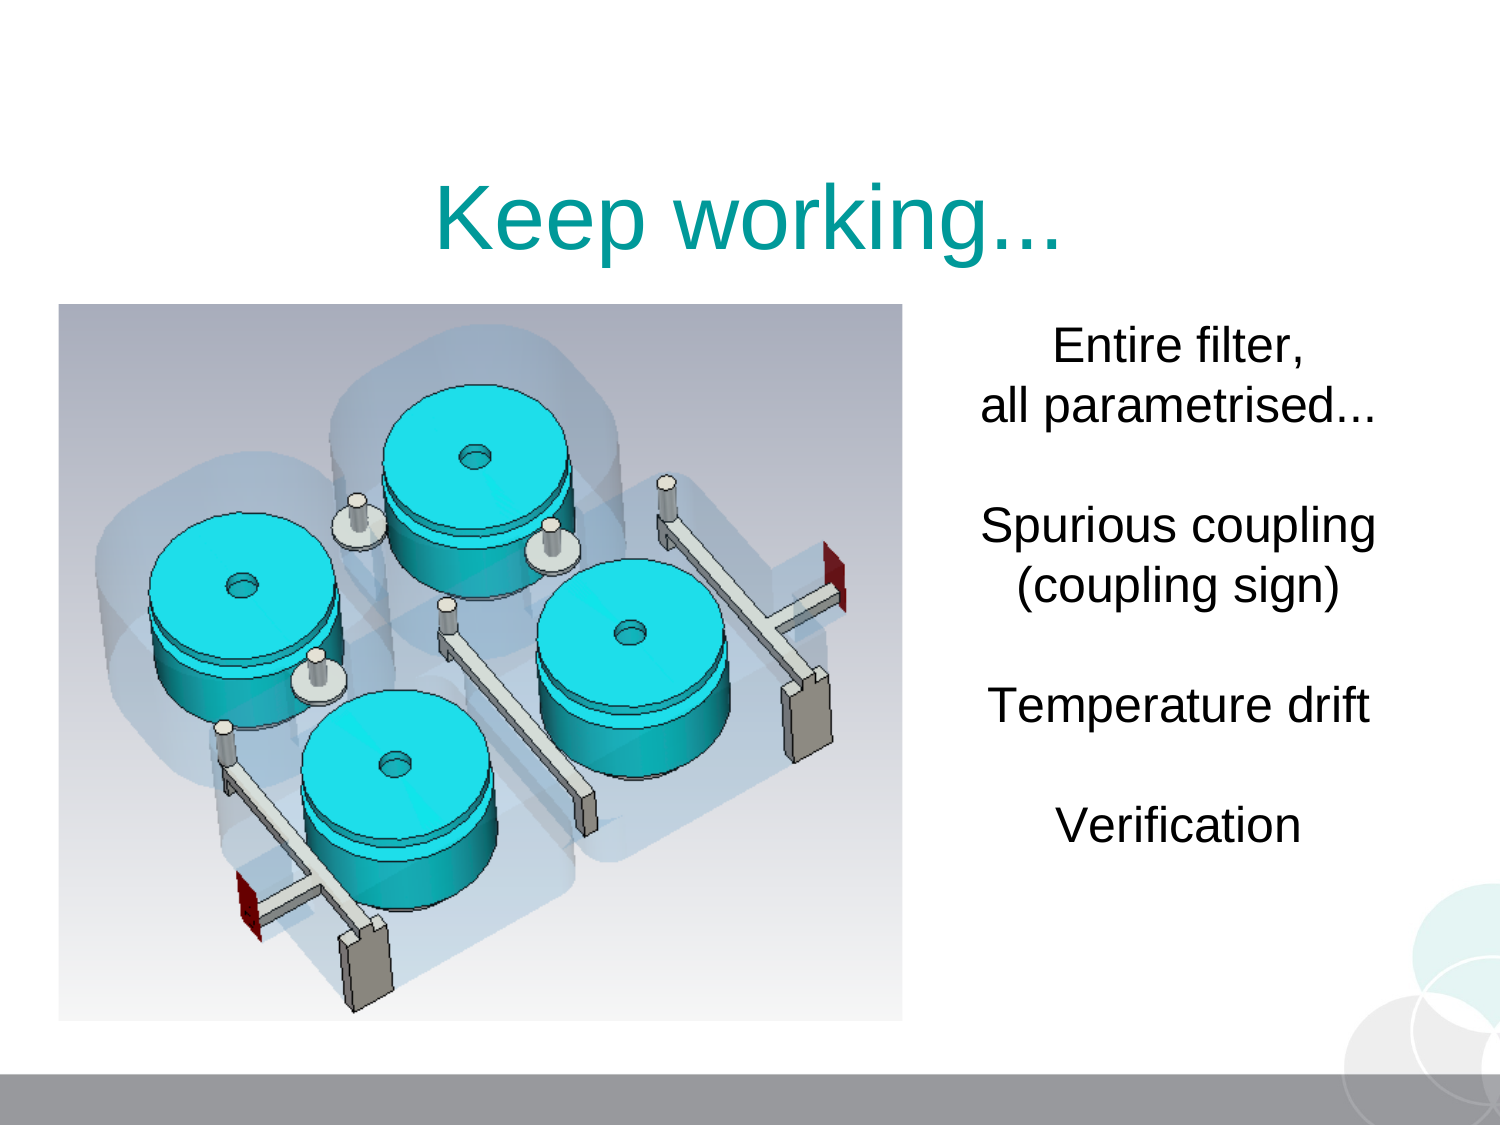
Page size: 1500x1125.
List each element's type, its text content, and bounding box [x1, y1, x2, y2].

picture [0, 304, 1500, 1125]
title Keep working... [62, 137, 1438, 288]
text_box Entire filter, all parametrised... Spurious coupling (coupling sign) Temperature drift Verification [960, 304, 1397, 861]
